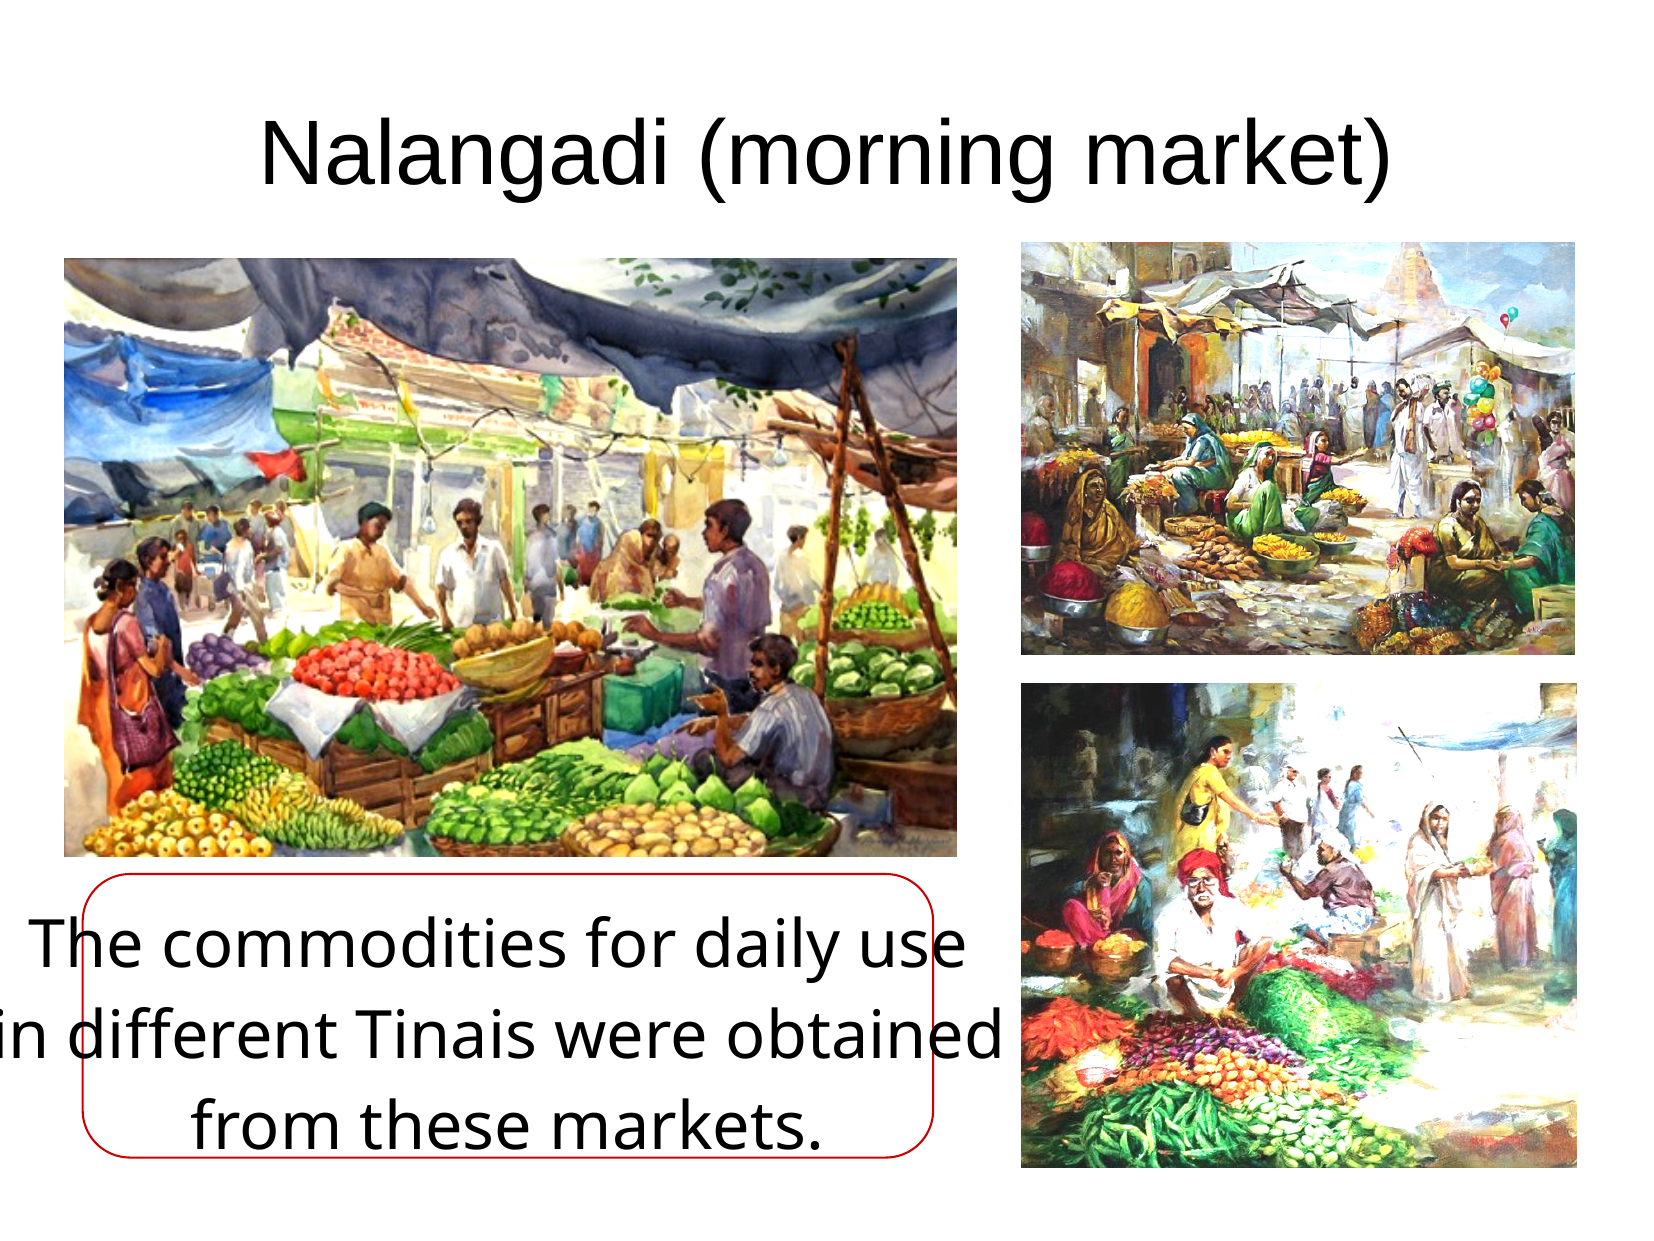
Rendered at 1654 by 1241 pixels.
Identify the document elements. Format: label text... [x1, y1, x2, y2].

title Nalangadi (morning market) [82, 49, 1571, 257]
text_box The commodities for daily use in different Tinais were obtained from these markets. [82, 874, 934, 1158]
picture [64, 258, 957, 857]
picture [1021, 683, 1577, 1168]
picture [1021, 242, 1575, 655]
